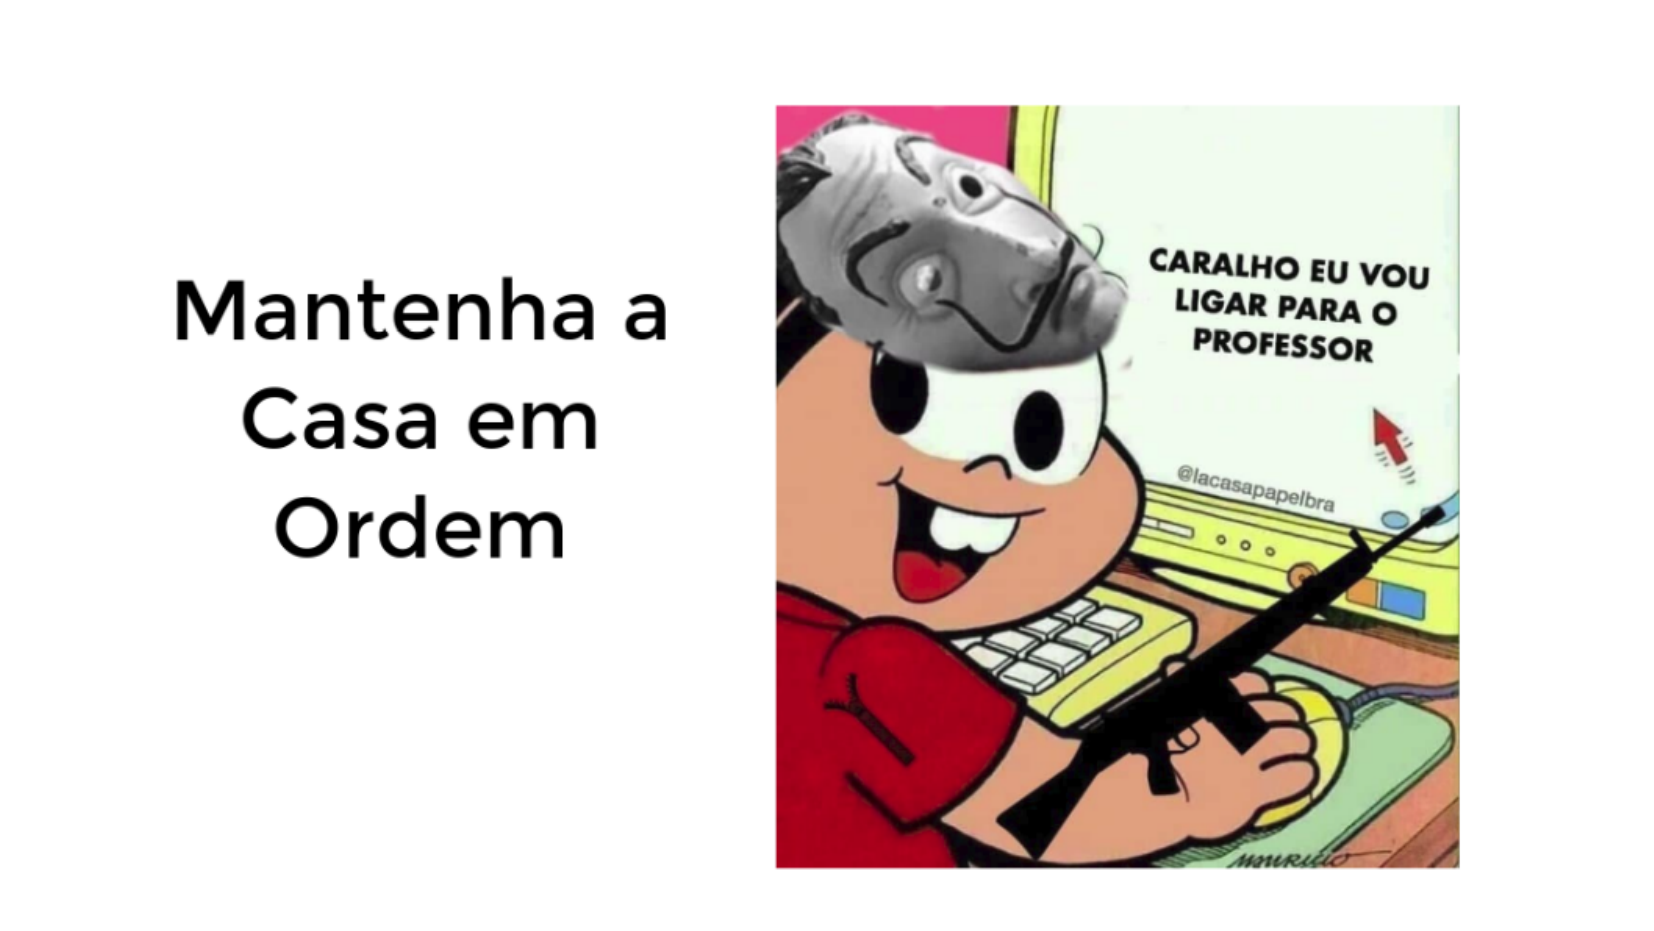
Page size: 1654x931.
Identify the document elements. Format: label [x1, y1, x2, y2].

picture [136, 10, 1521, 918]
